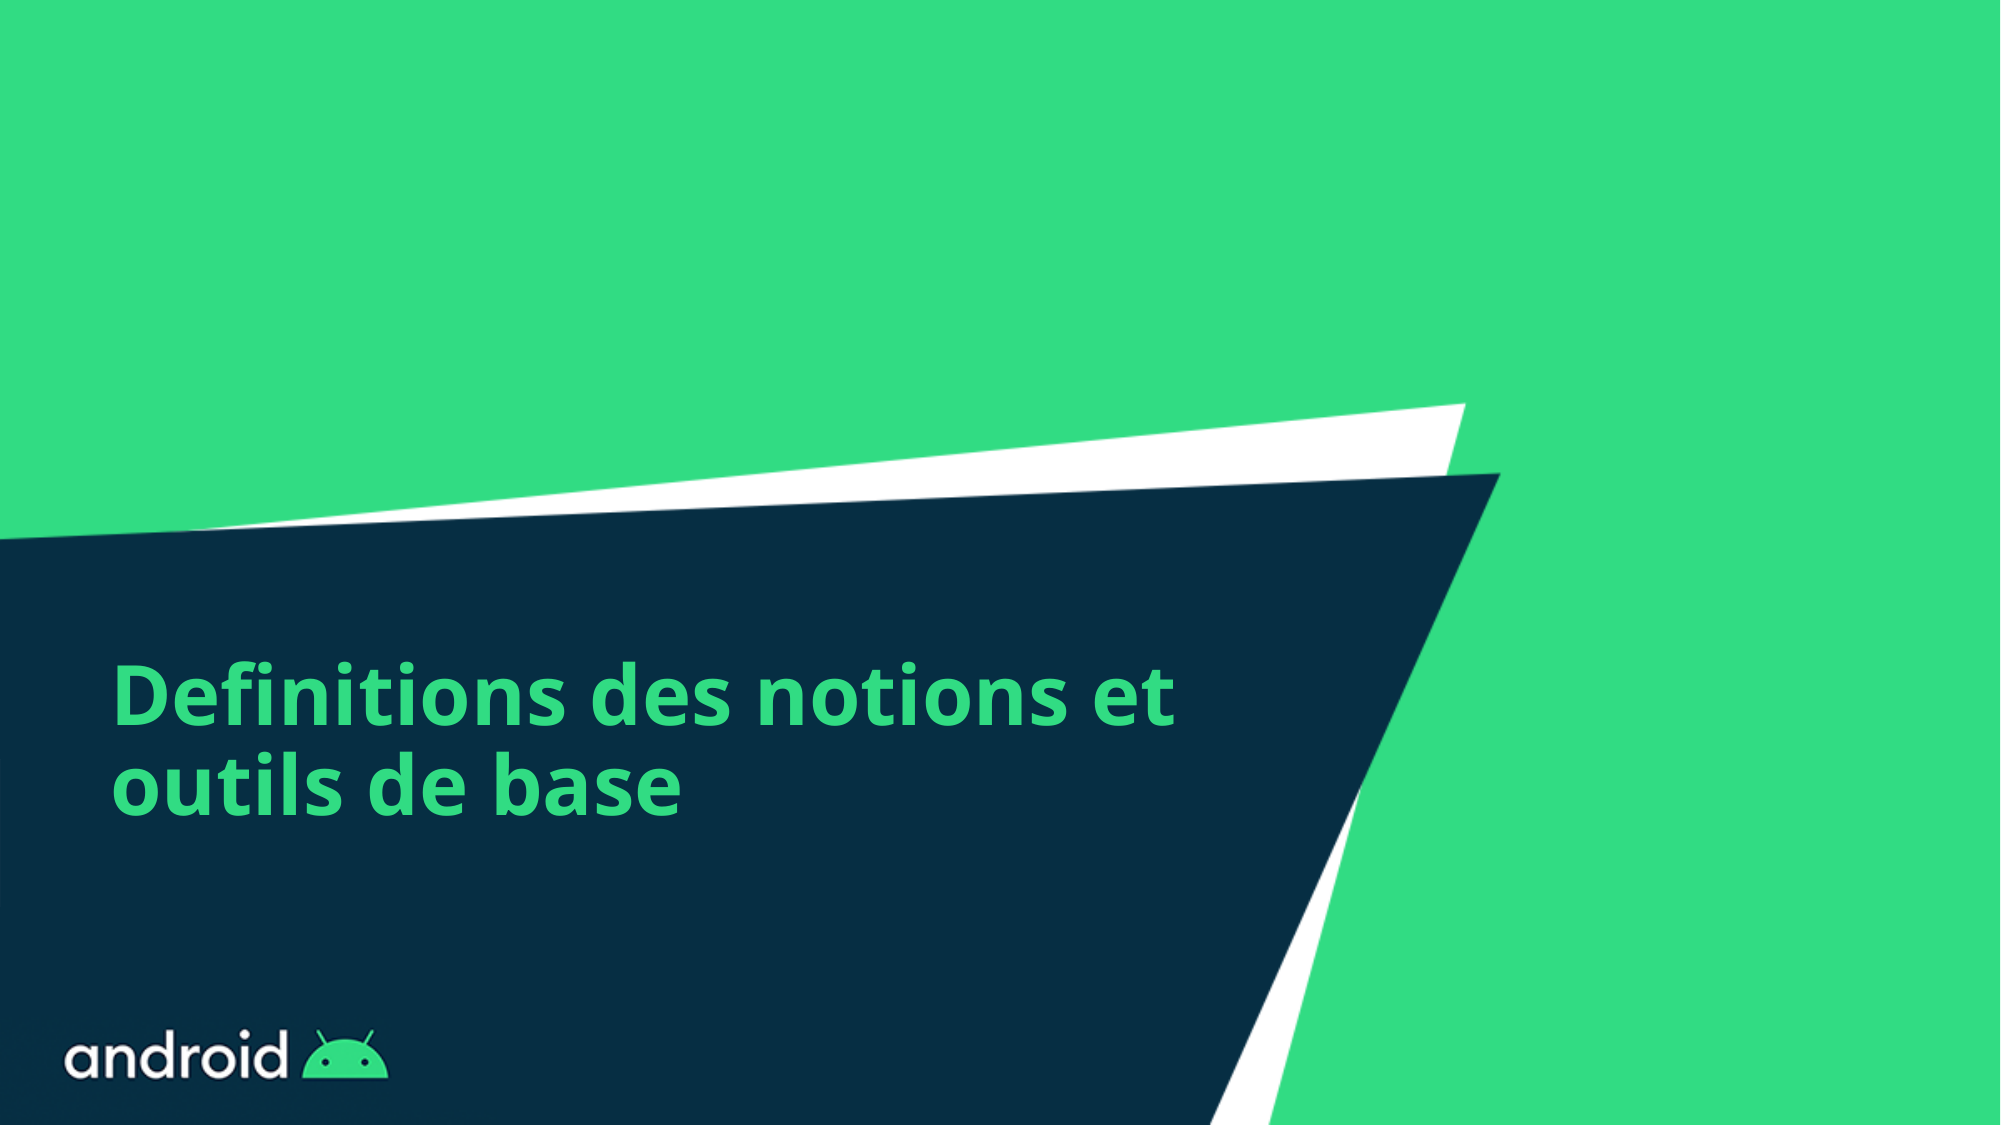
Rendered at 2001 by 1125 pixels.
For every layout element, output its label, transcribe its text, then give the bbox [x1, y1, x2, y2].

title Definitions des notions et outils de base [106, 609, 1233, 910]
